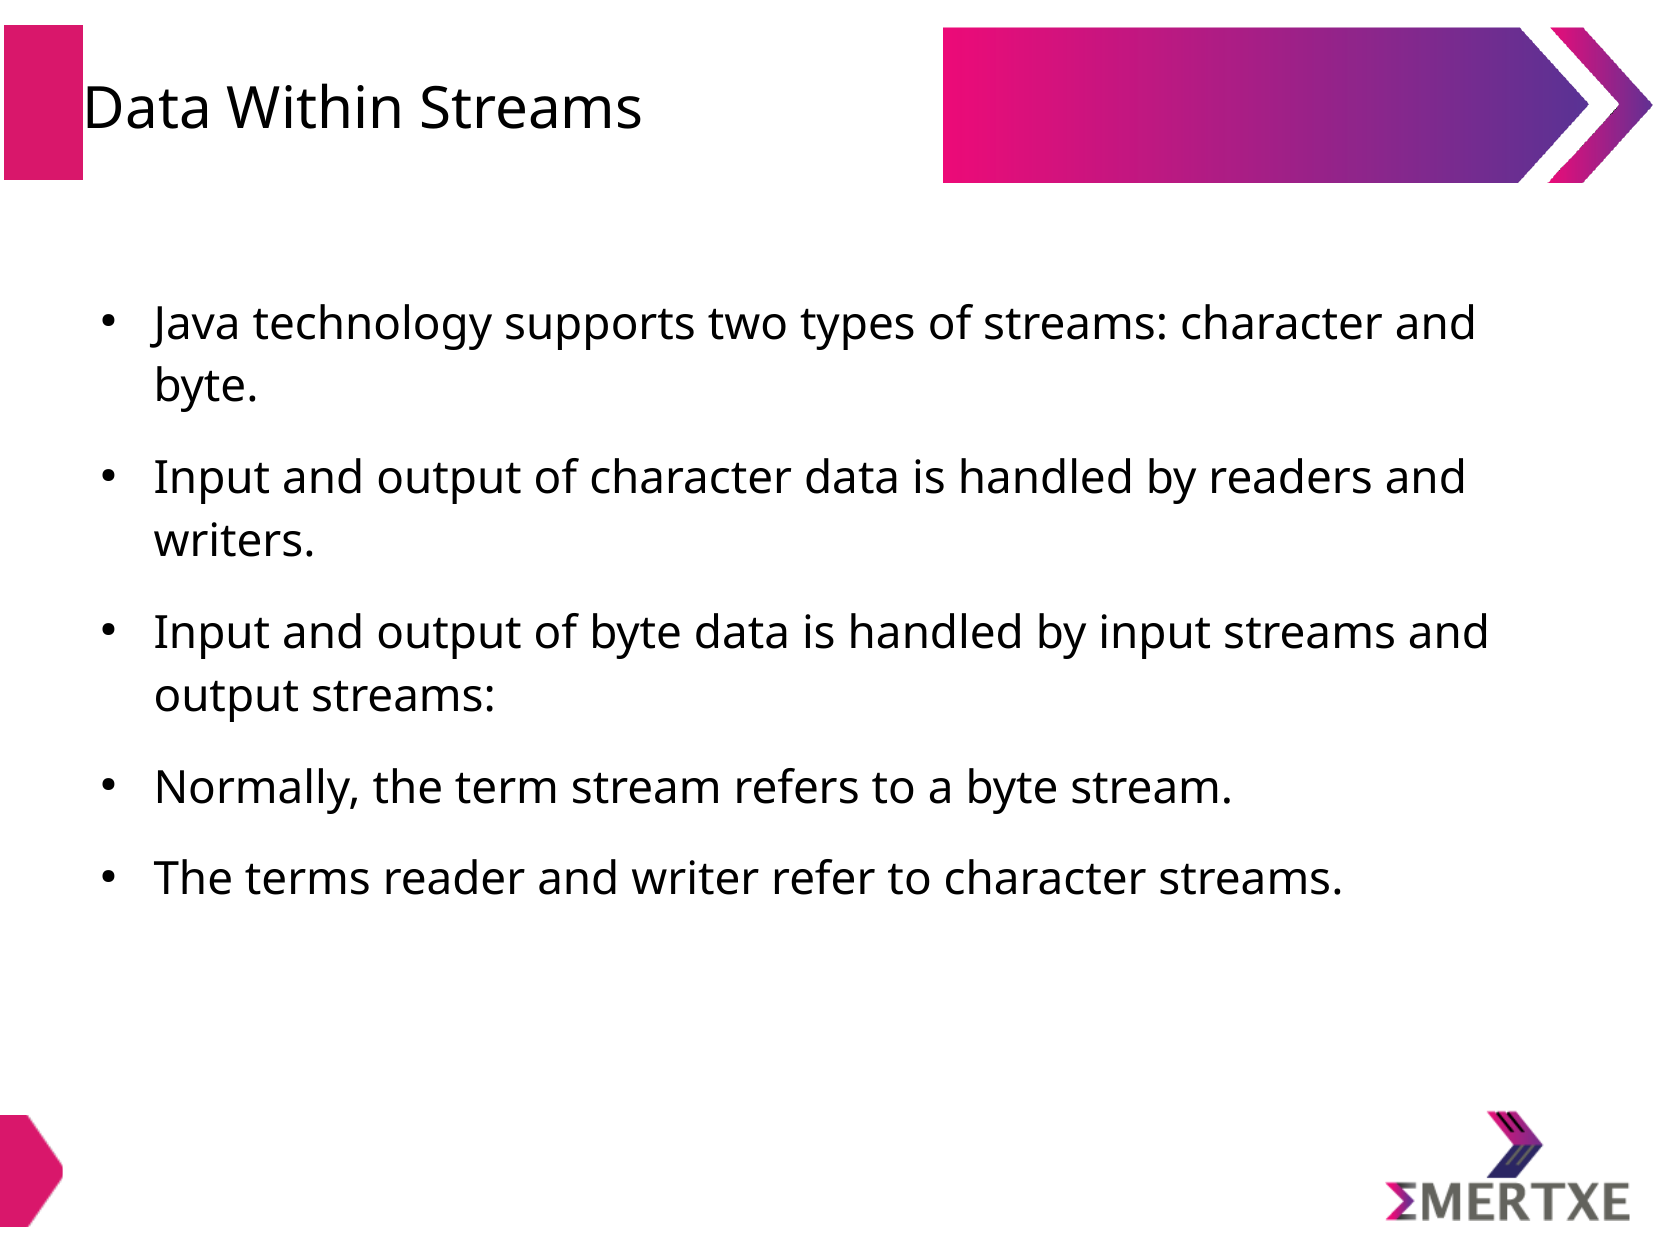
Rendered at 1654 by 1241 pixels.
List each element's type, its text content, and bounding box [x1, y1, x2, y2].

picture [1571, 27, 1653, 183]
list Java technology supports two types of streams: character and byte. Input and output of character data is handled by readers and writers. Input and output of byte data is handled by input streams and output streams: Normally, the term stream refers to a byte stream. The terms reader and writer refer to character streams. [82, 290, 1571, 1010]
picture [1385, 1107, 1631, 1221]
title Data Within Streams [82, 2, 1571, 210]
